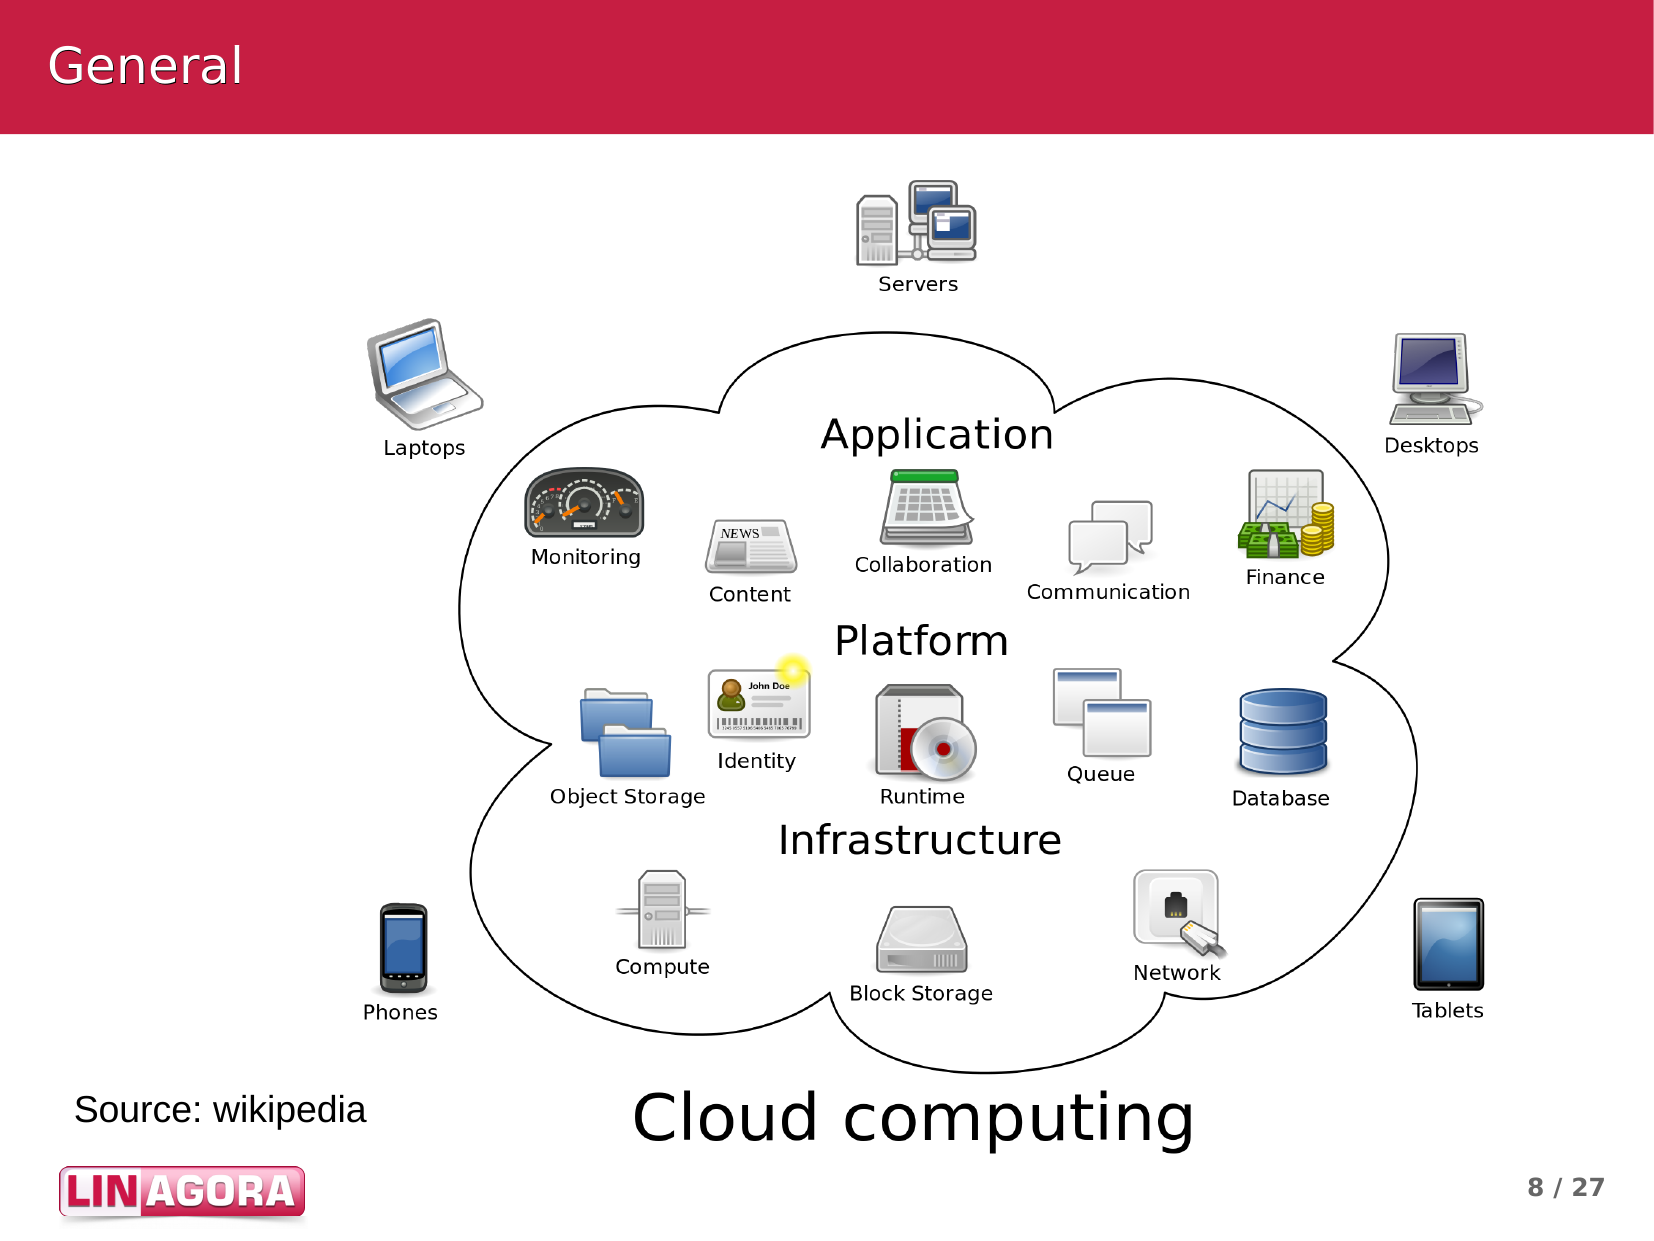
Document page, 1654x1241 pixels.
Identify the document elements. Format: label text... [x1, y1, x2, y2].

picture [59, 1166, 308, 1229]
title General [47, 7, 1624, 126]
text_box Source: wikipedia [59, 1080, 382, 1138]
picture [312, 129, 1536, 1203]
